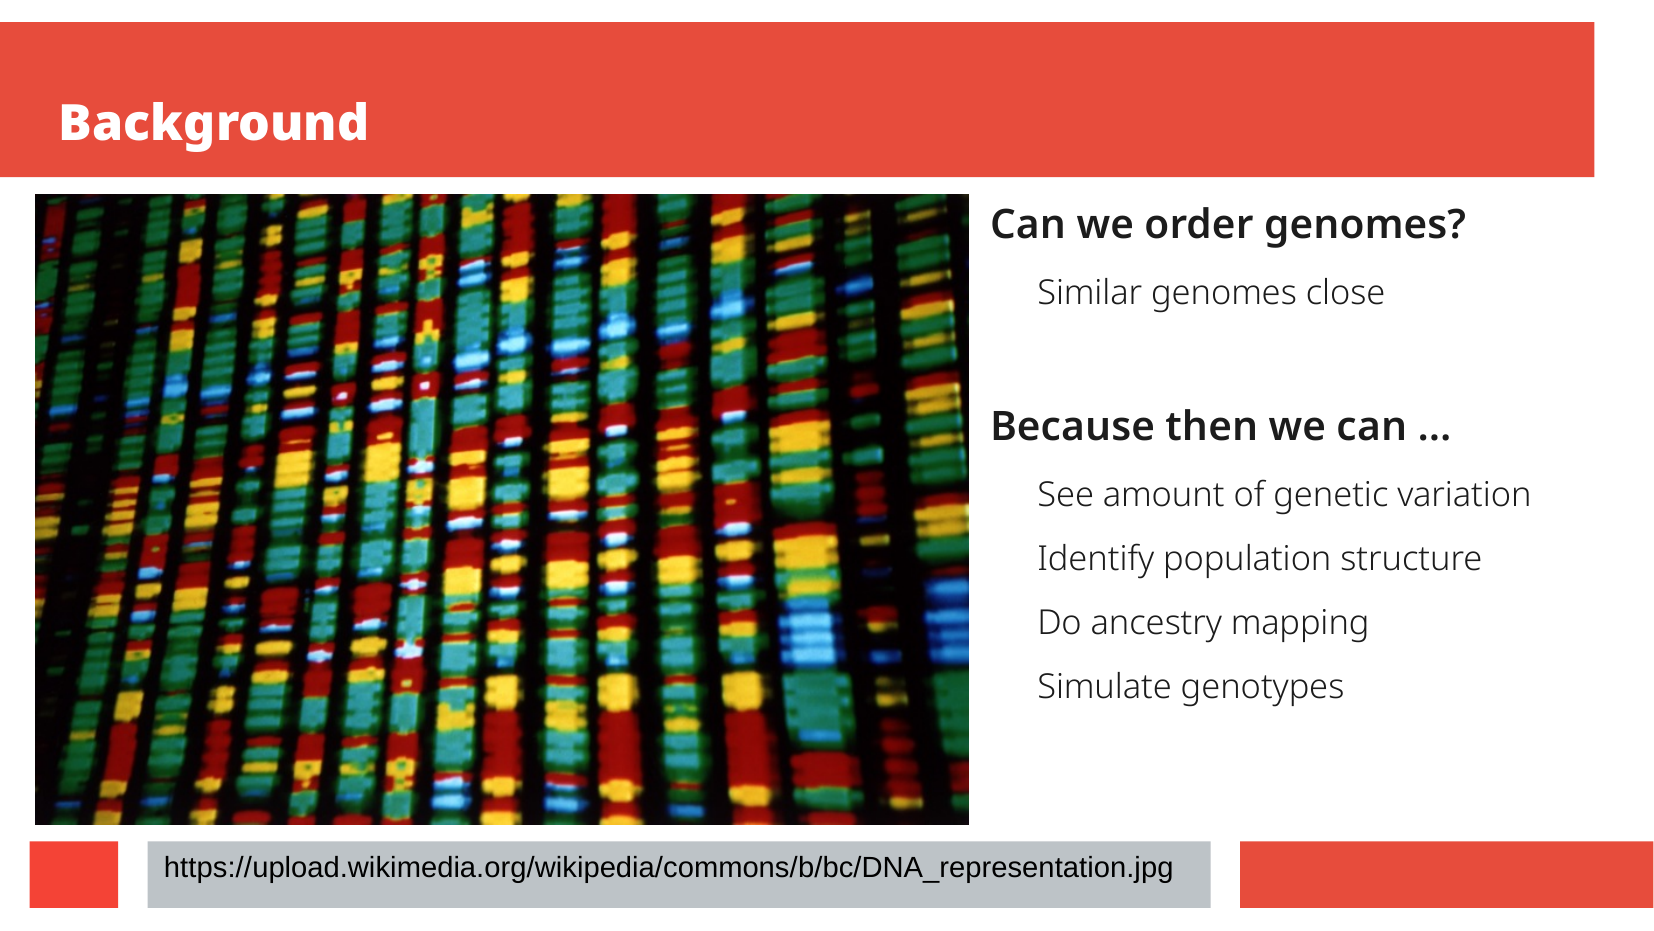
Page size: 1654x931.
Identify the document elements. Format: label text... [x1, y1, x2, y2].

text_box https://upload.wikimedia.org/wikipedia/commons/b/bc/DNA_representation.jpg [149, 843, 1201, 901]
picture [35, 194, 969, 826]
list Can we order genomes? Similar genomes close Because then we can ... See amount of genetic variation Identify population structure Do ancestry mapping Simulate genotypes [990, 195, 1564, 820]
title Background [59, 44, 1595, 156]
